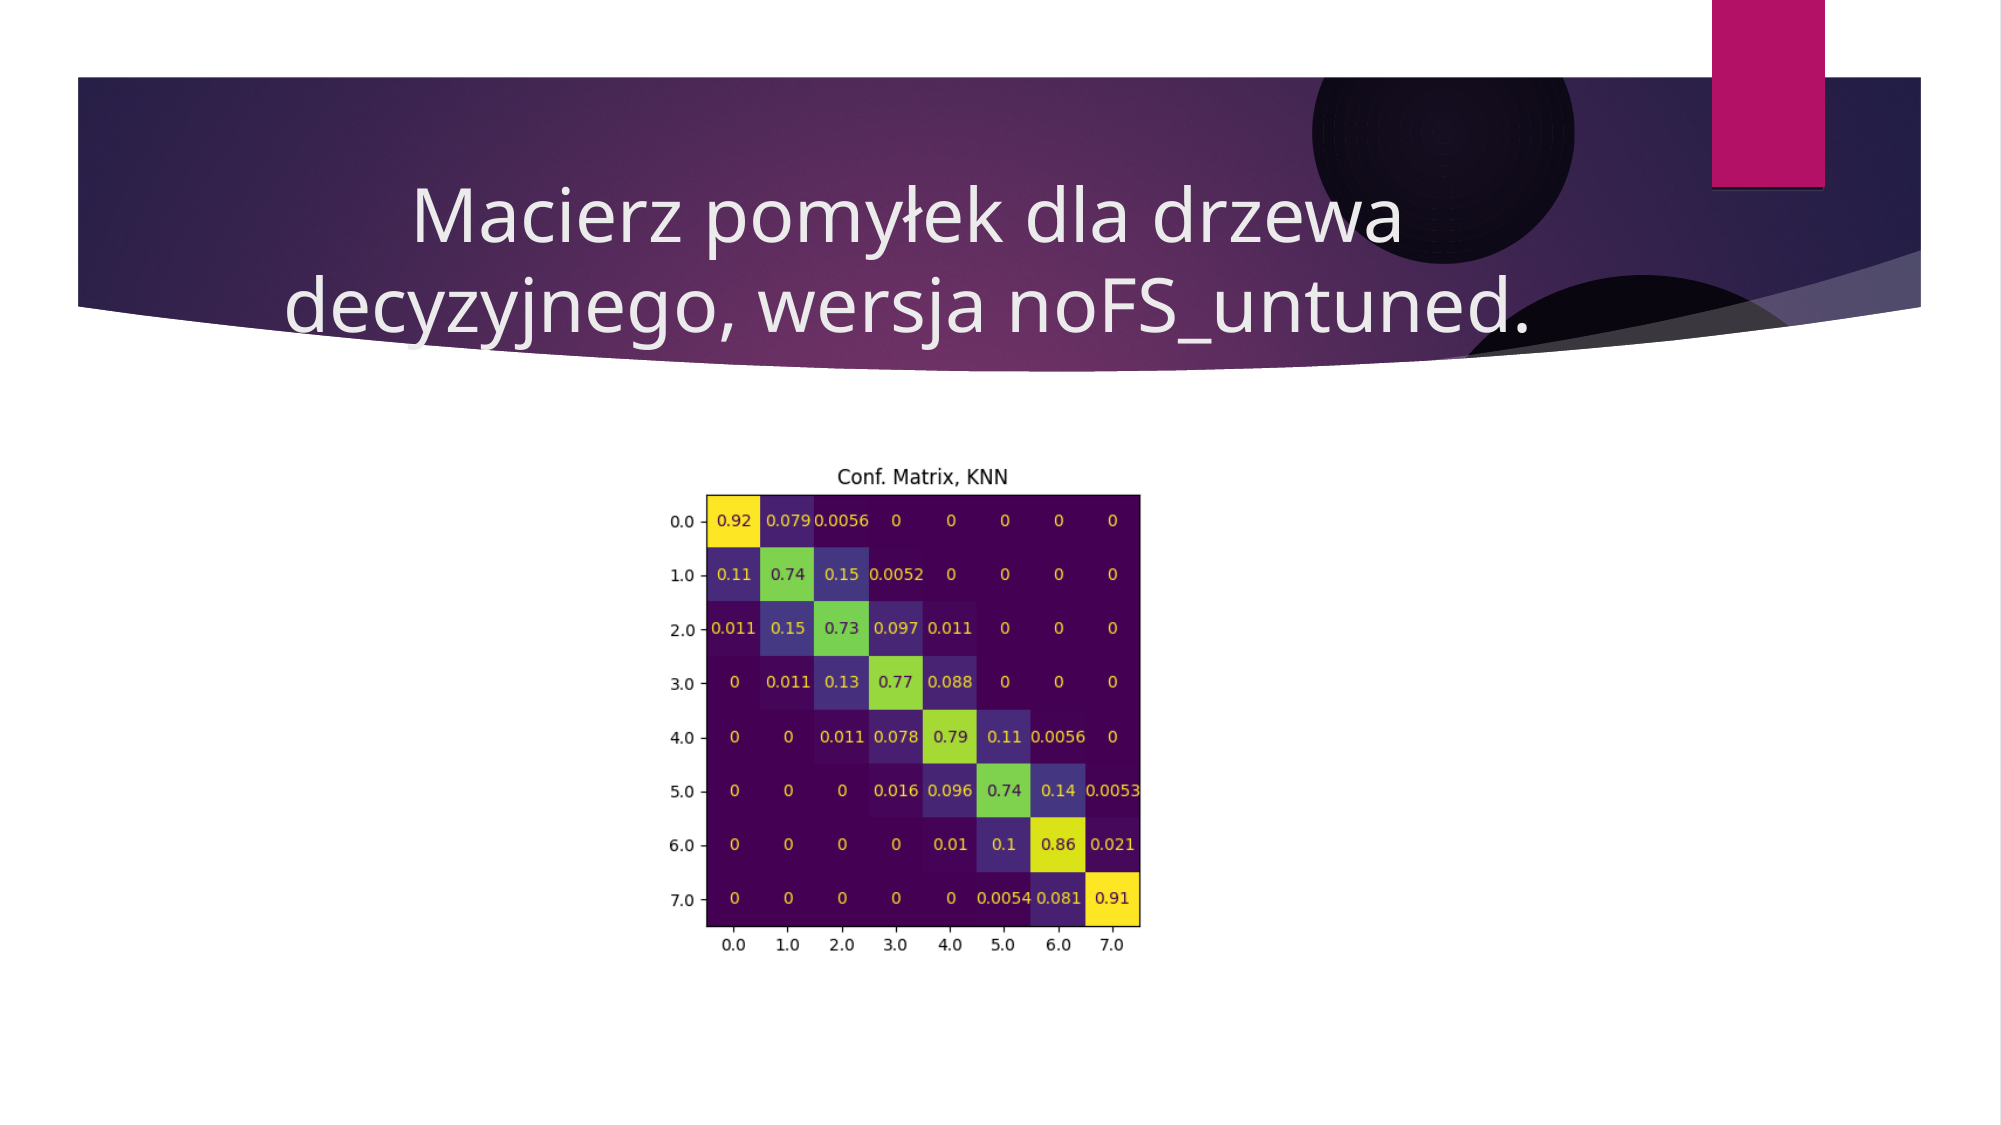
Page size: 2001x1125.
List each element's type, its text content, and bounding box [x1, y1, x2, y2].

title Macierz pomyłek dla drzewa decyzyjnego, wersja noFS_untuned. [189, 159, 1627, 276]
picture [539, 427, 1288, 988]
